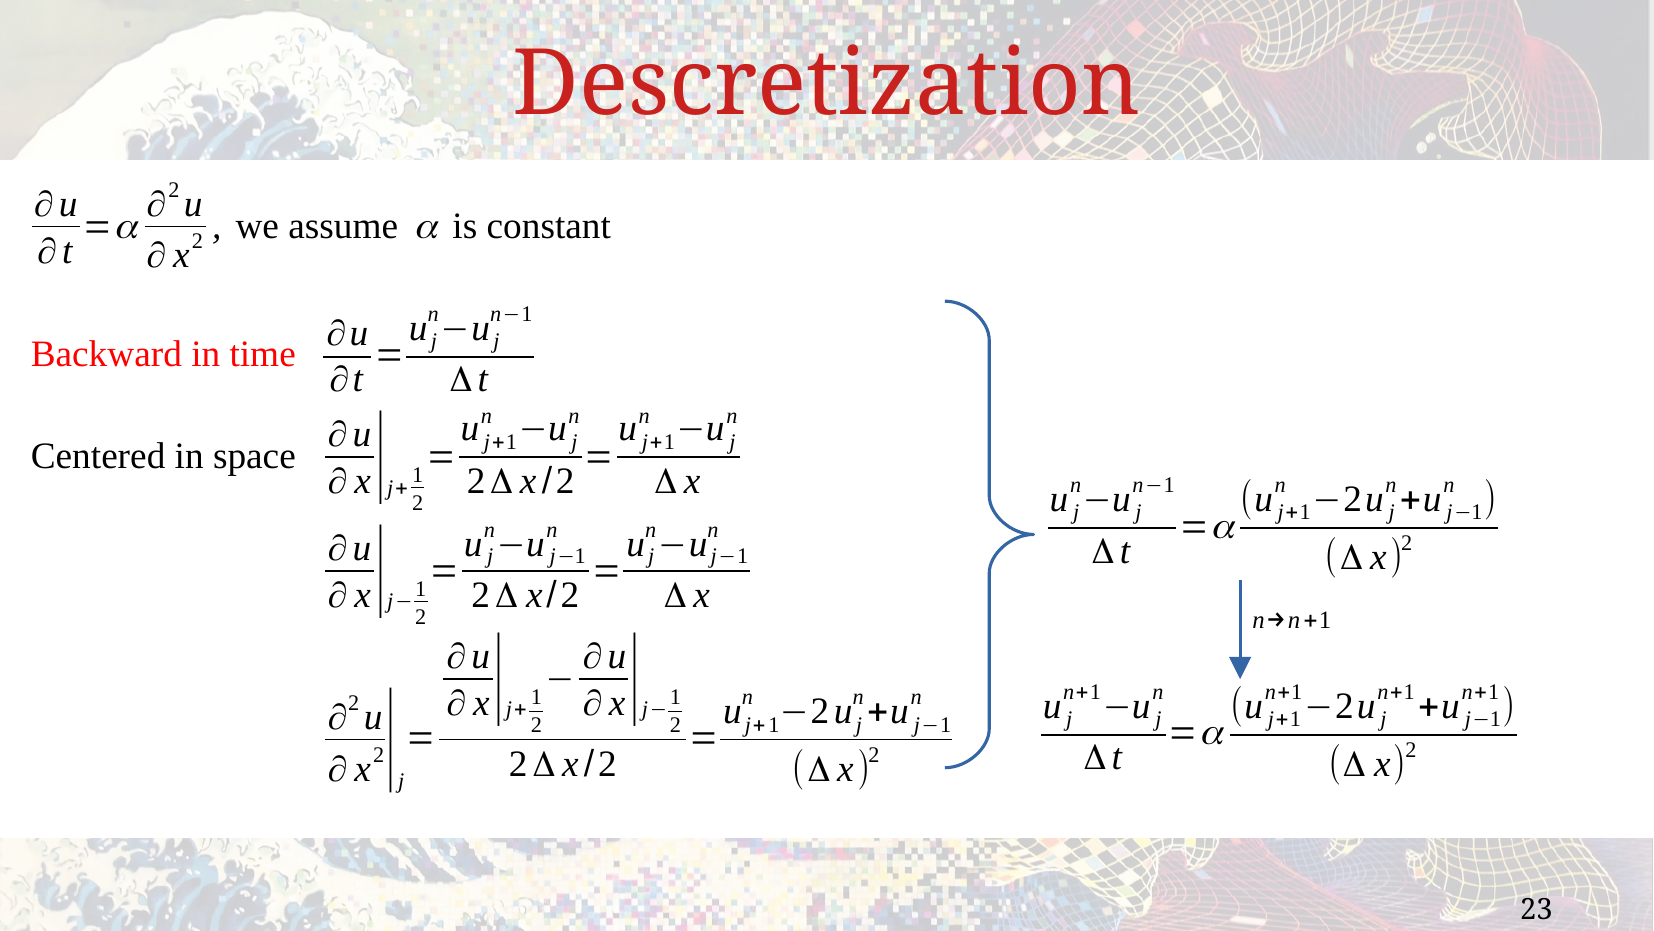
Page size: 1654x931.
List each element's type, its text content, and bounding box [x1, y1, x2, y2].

chart [24, 177, 621, 277]
chart [1246, 606, 1337, 635]
chart [1040, 472, 1506, 580]
chart [24, 301, 961, 794]
title Descretization [0, 1, 1654, 157]
chart [1033, 679, 1525, 787]
